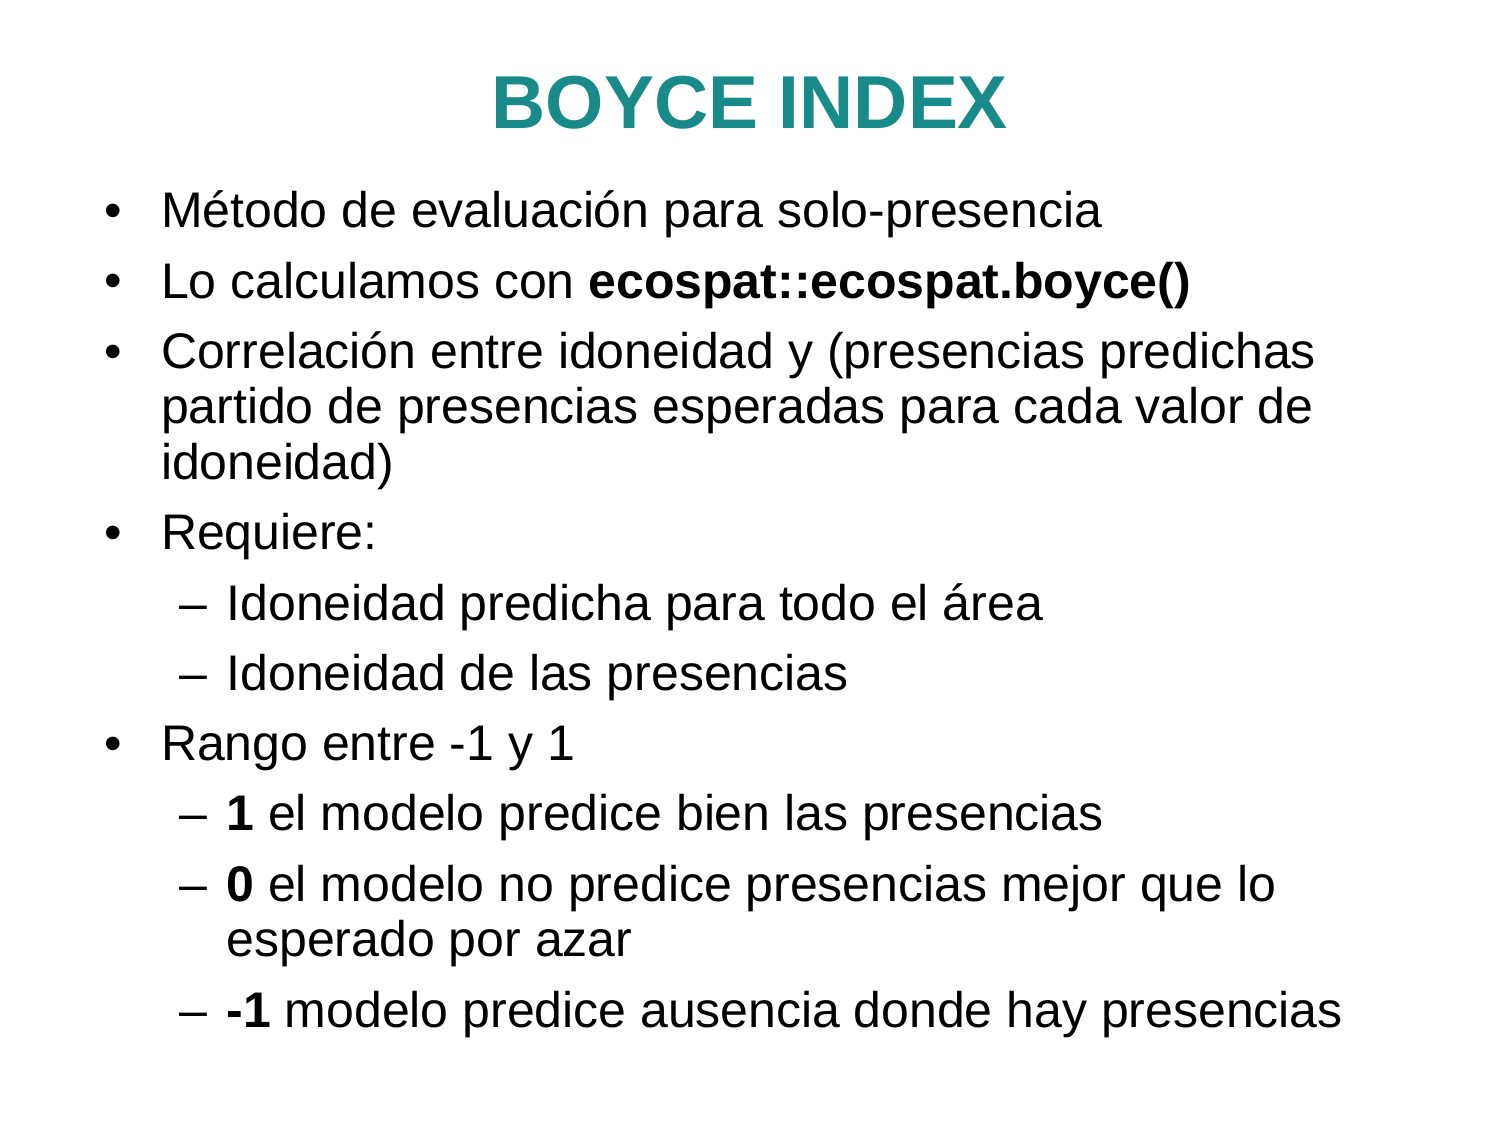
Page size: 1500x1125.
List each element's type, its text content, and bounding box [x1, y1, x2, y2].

title BOYCE INDEX [112, 29, 1388, 175]
list Método de evaluación para solo-presencia Lo calculamos con ecospat::ecospat.boyce() Correlación entre idoneidad y (presencias predichas partido de presencias esperadas para cada valor de idoneidad) Requiere: Idoneidad predicha para todo el área Idoneidad de las presencias Rango entre -1 y 1 1 el modelo predice bien las presencias 0 el modelo no predice presencias mejor que lo esperado por azar -1 modelo predice ausencia donde hay presencias [90, 175, 1441, 1066]
